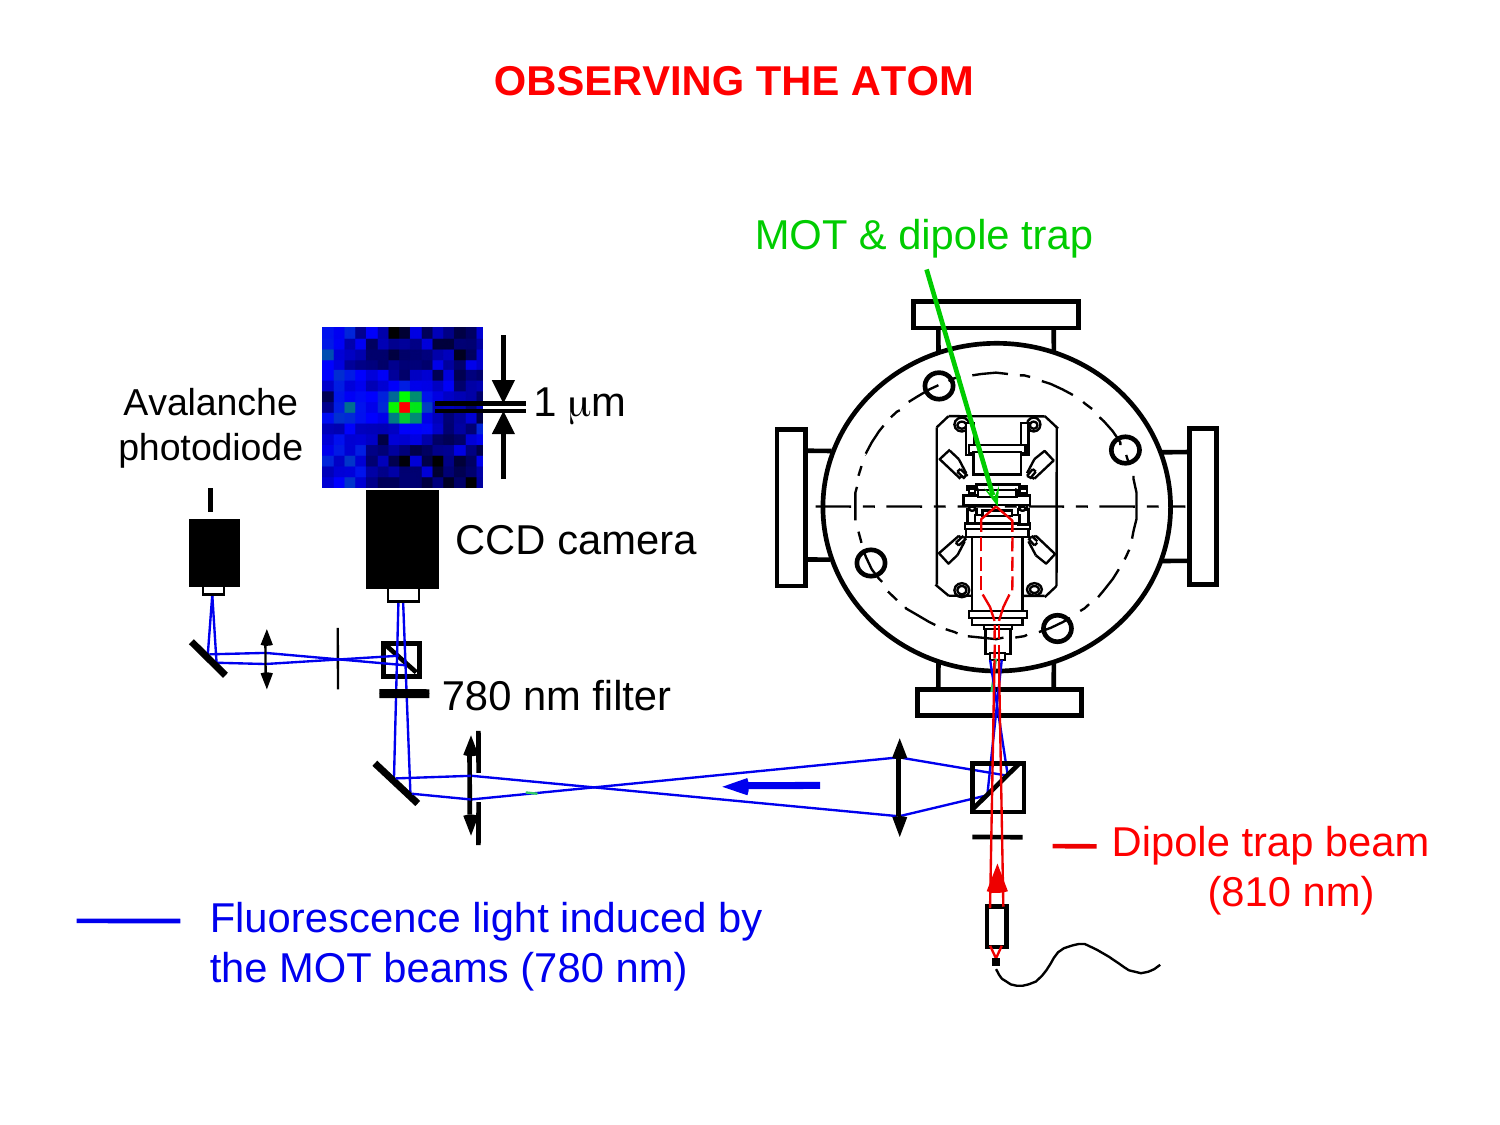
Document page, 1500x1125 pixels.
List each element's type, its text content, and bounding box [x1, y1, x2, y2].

text_box [996, 943, 1161, 986]
text_box [260, 672, 273, 690]
text_box [722, 778, 749, 796]
text_box [924, 372, 954, 400]
text_box Dipole trap beam (810 nm) [1111, 814, 1471, 915]
text_box Fluorescence light induced by the MOT beams (780 nm) [209, 890, 765, 991]
text_box [362, 763, 420, 818]
text_box [856, 549, 886, 577]
text_box [182, 645, 226, 687]
text_box [913, 301, 941, 328]
text_box [463, 814, 476, 836]
text_box 780 nm filter [441, 668, 672, 719]
text_box [957, 585, 967, 595]
text_box CCD camera [455, 512, 697, 563]
text_box [260, 629, 273, 646]
text_box [190, 520, 239, 595]
text_box [992, 863, 1001, 893]
text_box [892, 816, 908, 837]
text_box [367, 491, 439, 602]
text_box OBSERVING THE ATOM [479, 46, 989, 112]
picture [322, 327, 483, 488]
text_box [1189, 428, 1217, 585]
text_box Avalanche photodiode [118, 377, 304, 468]
text_box [917, 689, 992, 716]
text_box [963, 484, 1030, 660]
text_box MOT & dipole trap [754, 208, 1094, 259]
text_box 1 m [518, 367, 641, 433]
text_box [1111, 436, 1140, 464]
text_box [777, 429, 806, 587]
text_box [987, 906, 1007, 948]
text_box [981, 421, 1038, 475]
text_box [992, 959, 999, 966]
text_box [892, 738, 908, 759]
text_box [939, 301, 1079, 328]
text_box [1043, 615, 1066, 629]
text_box [1043, 621, 1072, 642]
text_box [463, 735, 476, 757]
text_box [1029, 586, 1039, 594]
text_box [957, 421, 984, 475]
text_box [1001, 689, 1082, 716]
